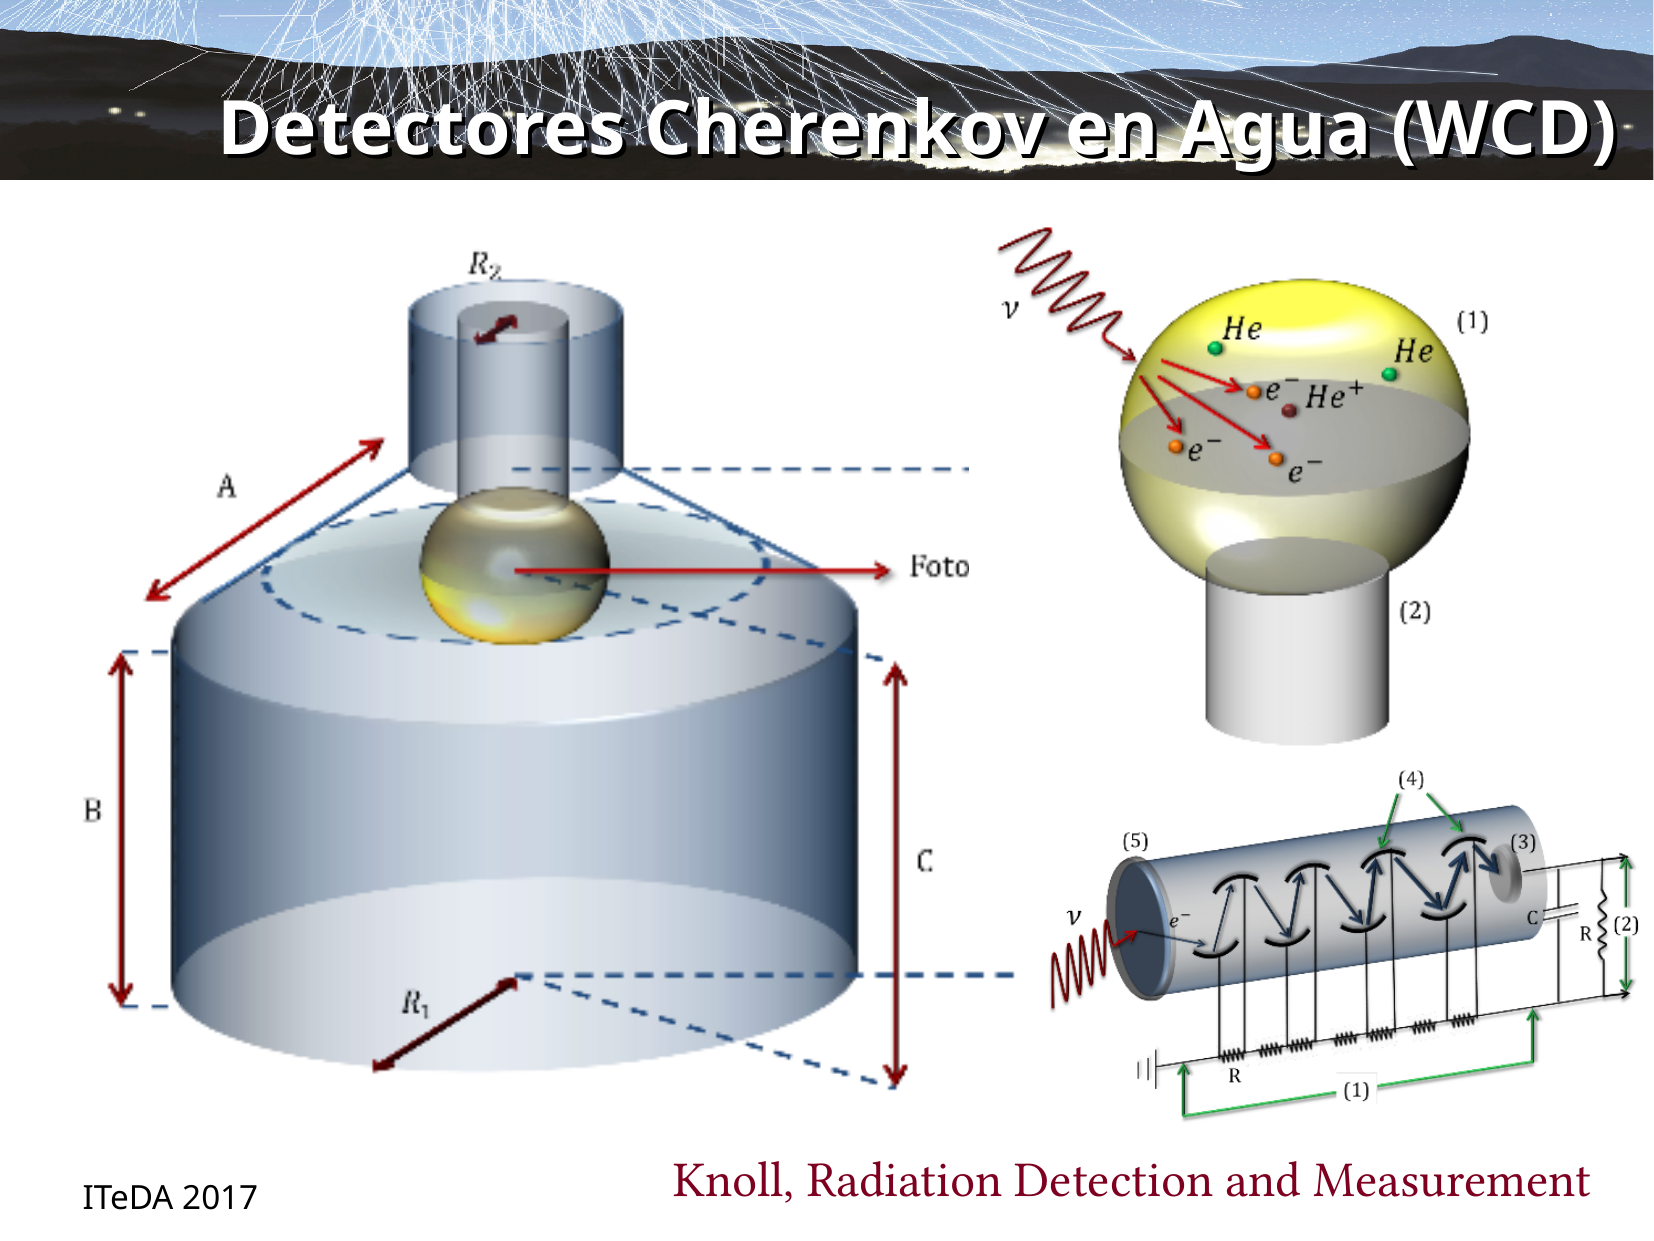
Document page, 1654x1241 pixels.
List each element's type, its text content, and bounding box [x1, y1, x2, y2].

text_box Knoll, Radiation Detection and Measurement [540, 1144, 1607, 1217]
title Detectores Cherenkov en Agua (WCD) [23, 49, 1619, 201]
picture [0, 0, 1654, 180]
picture [19, 190, 1654, 1141]
